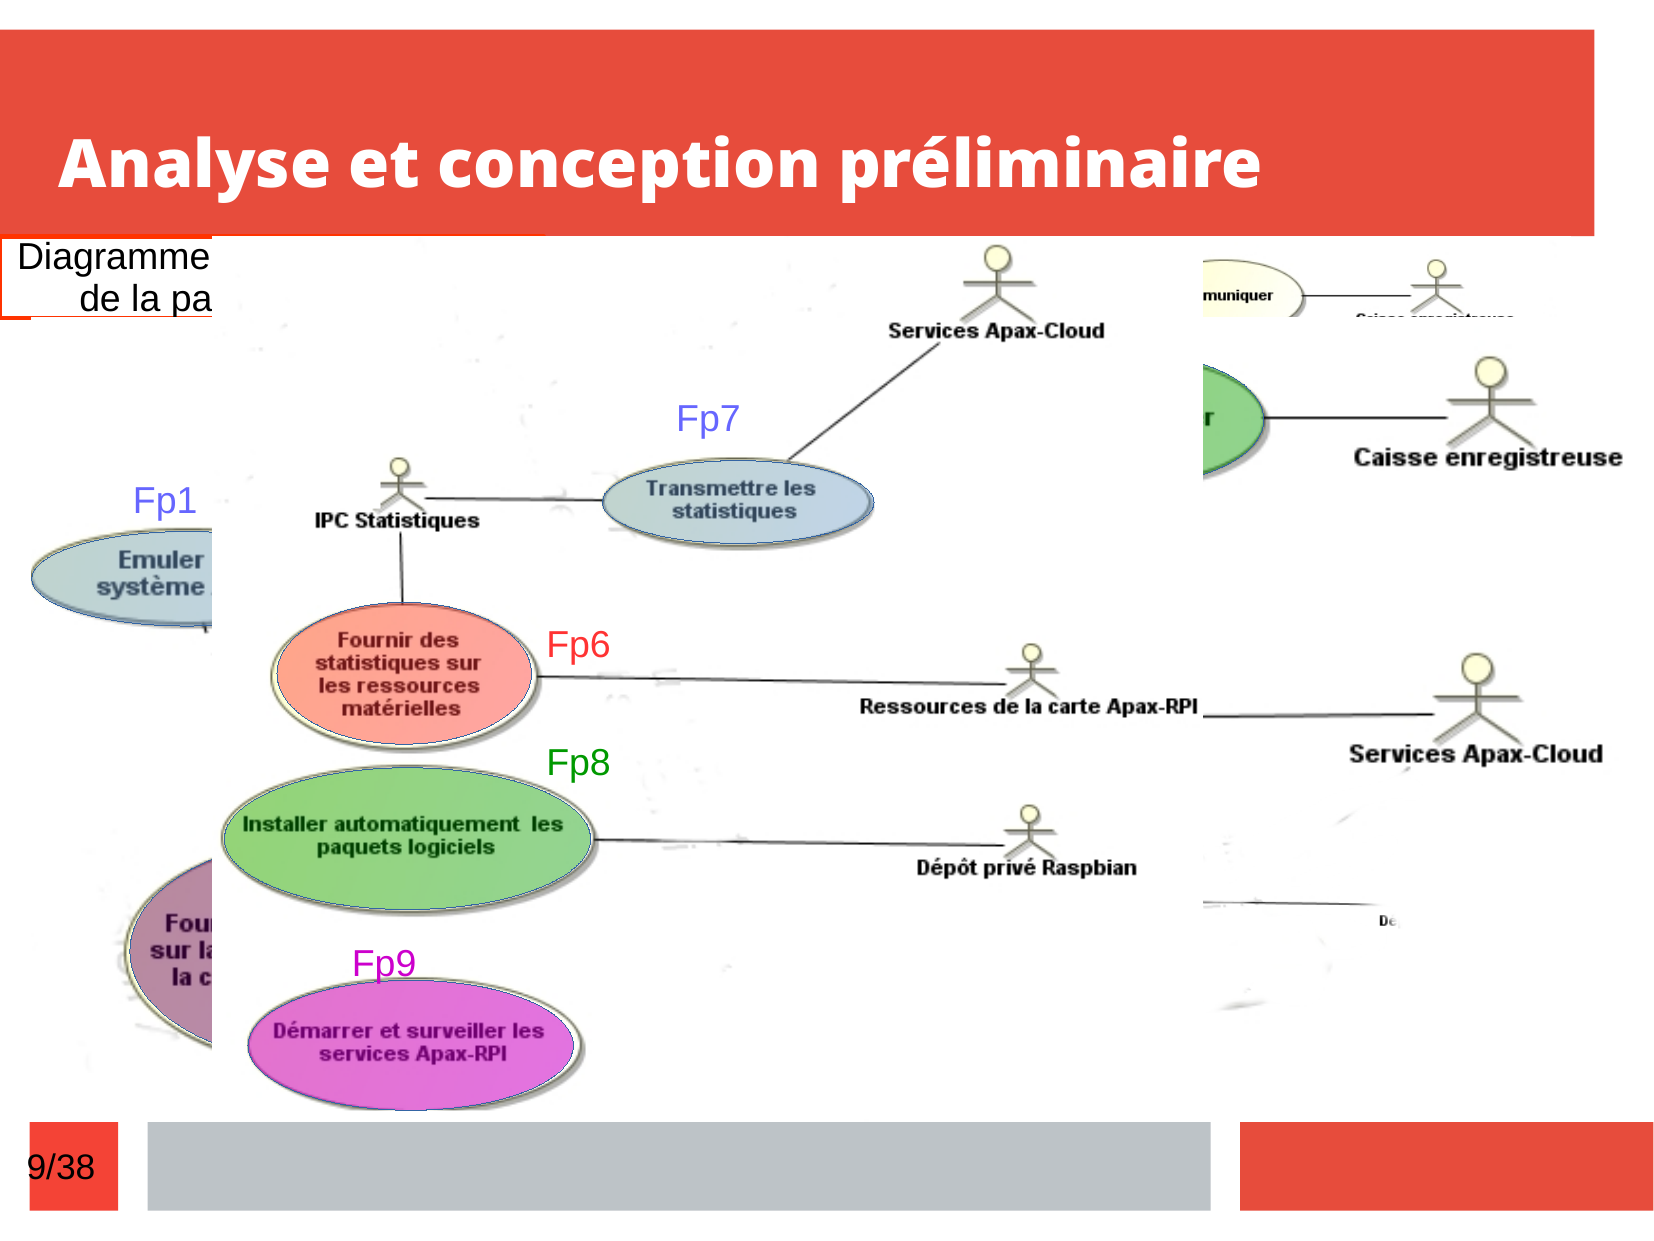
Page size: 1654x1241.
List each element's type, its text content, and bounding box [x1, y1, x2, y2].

title Analyse et conception préliminaire [59, 59, 1595, 207]
text_box <numéro>/38 [11, 1139, 659, 1241]
picture [31, 236, 1654, 1123]
text_box [276, 602, 532, 745]
text_box [602, 460, 875, 544]
text_box Fp7 [661, 389, 934, 447]
text_box [1203, 364, 1264, 475]
text_box [129, 859, 212, 1043]
text_box Diagramme de cas d’utilisation de la partie embarquée [0, 236, 212, 318]
text_box Fp9 [337, 935, 574, 993]
text_box [31, 531, 212, 627]
text_box Fp6 [531, 616, 922, 674]
text_box [247, 987, 574, 1111]
text_box Fp3 [1203, 297, 1359, 355]
text_box Fp1 [118, 472, 212, 530]
text_box [224, 767, 591, 910]
text_box Fp8 [531, 734, 945, 792]
